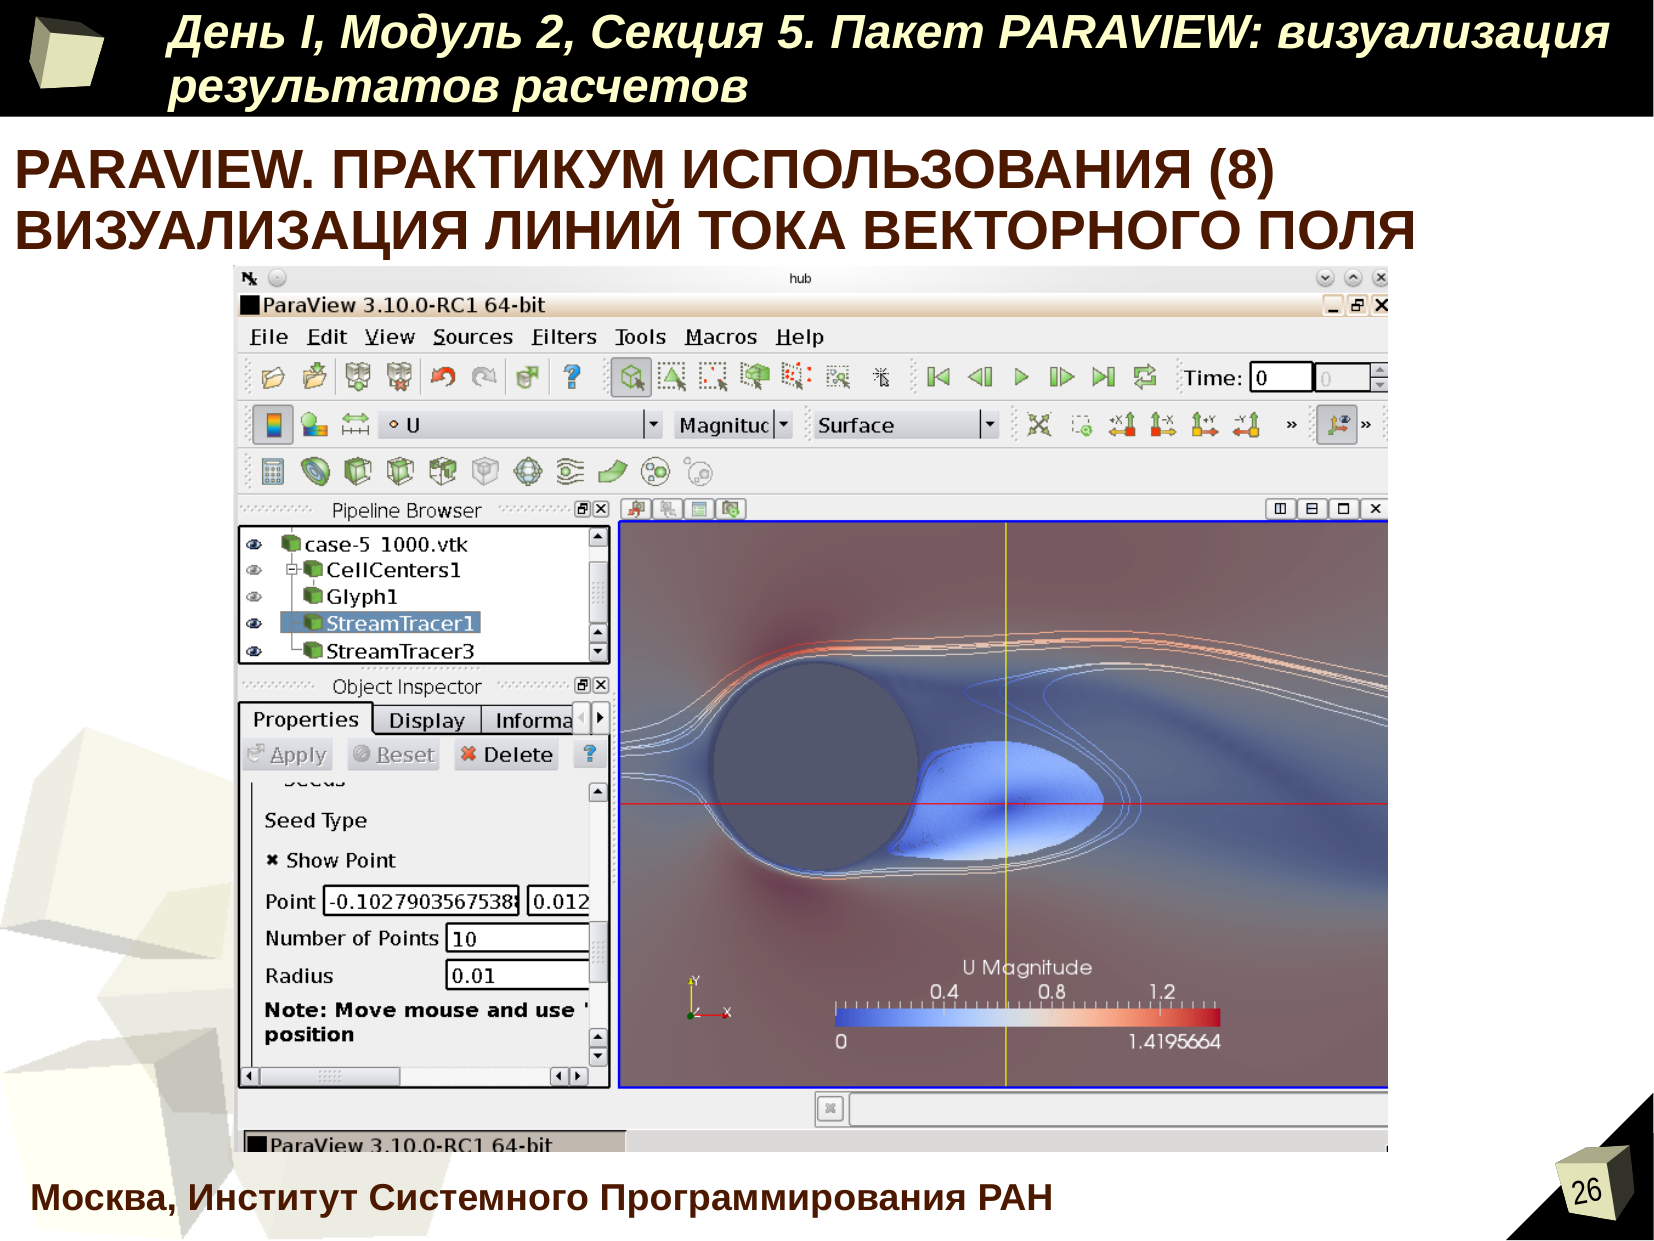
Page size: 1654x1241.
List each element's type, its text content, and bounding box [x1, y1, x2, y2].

text_box PARAVIEW. ПРАКТИКУМ ИСПОЛЬЗОВАНИЯ (8) ВИЗУАЛИЗАЦИЯ ЛИНИЙ ТОКА ВЕКТОРНОГО ПОЛЯ [0, 130, 1654, 270]
picture [0, 270, 1388, 1241]
picture [464, 1193, 472, 1198]
